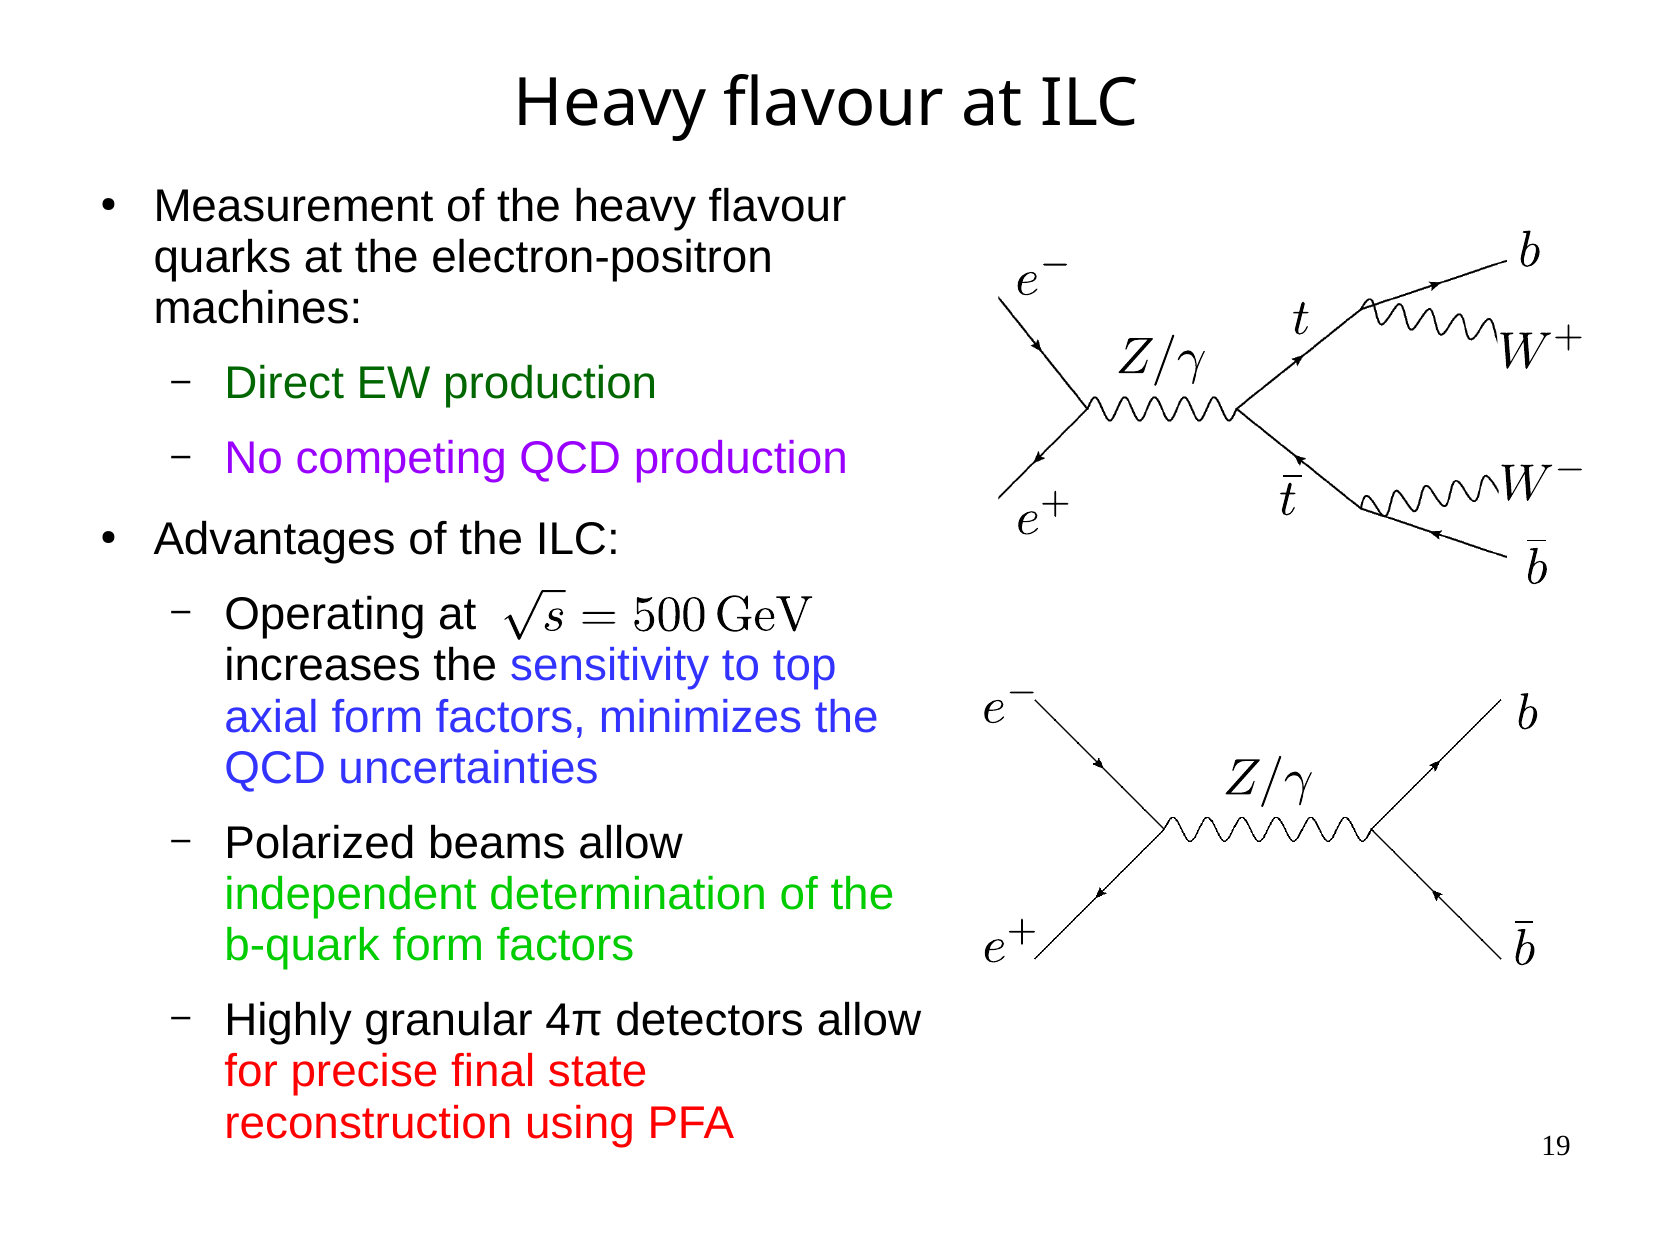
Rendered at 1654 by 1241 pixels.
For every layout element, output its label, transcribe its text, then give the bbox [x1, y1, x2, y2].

text_box [1497, 324, 1584, 369]
text_box [1278, 475, 1305, 516]
title Heavy flavour at ILC [82, 49, 1571, 151]
text_box [1523, 540, 1550, 585]
text_box [1511, 921, 1537, 966]
text_box [982, 918, 1033, 963]
text_box [1015, 251, 1072, 296]
text_box [1291, 301, 1311, 335]
picture [1033, 698, 1504, 963]
text_box [1518, 230, 1541, 267]
text_box [1498, 456, 1586, 501]
text_box [981, 679, 1038, 724]
text_box [1115, 334, 1207, 386]
text_box [1015, 490, 1072, 535]
picture [998, 234, 1507, 574]
text_box [500, 590, 814, 640]
text_box [1516, 693, 1538, 730]
list Measurement of the heavy flavour quarks at the electron-positron machines: Direct EW production No competing QCD production Advantages of the ILC: Operating at increases the sensitivity to top axial form factors, minimizes the QCD uncertainties Polarized beams allow independent determination of the b-quark form factors Highly granular 4π detectors allow for precise final state reconstruction using PFA [82, 180, 934, 1171]
